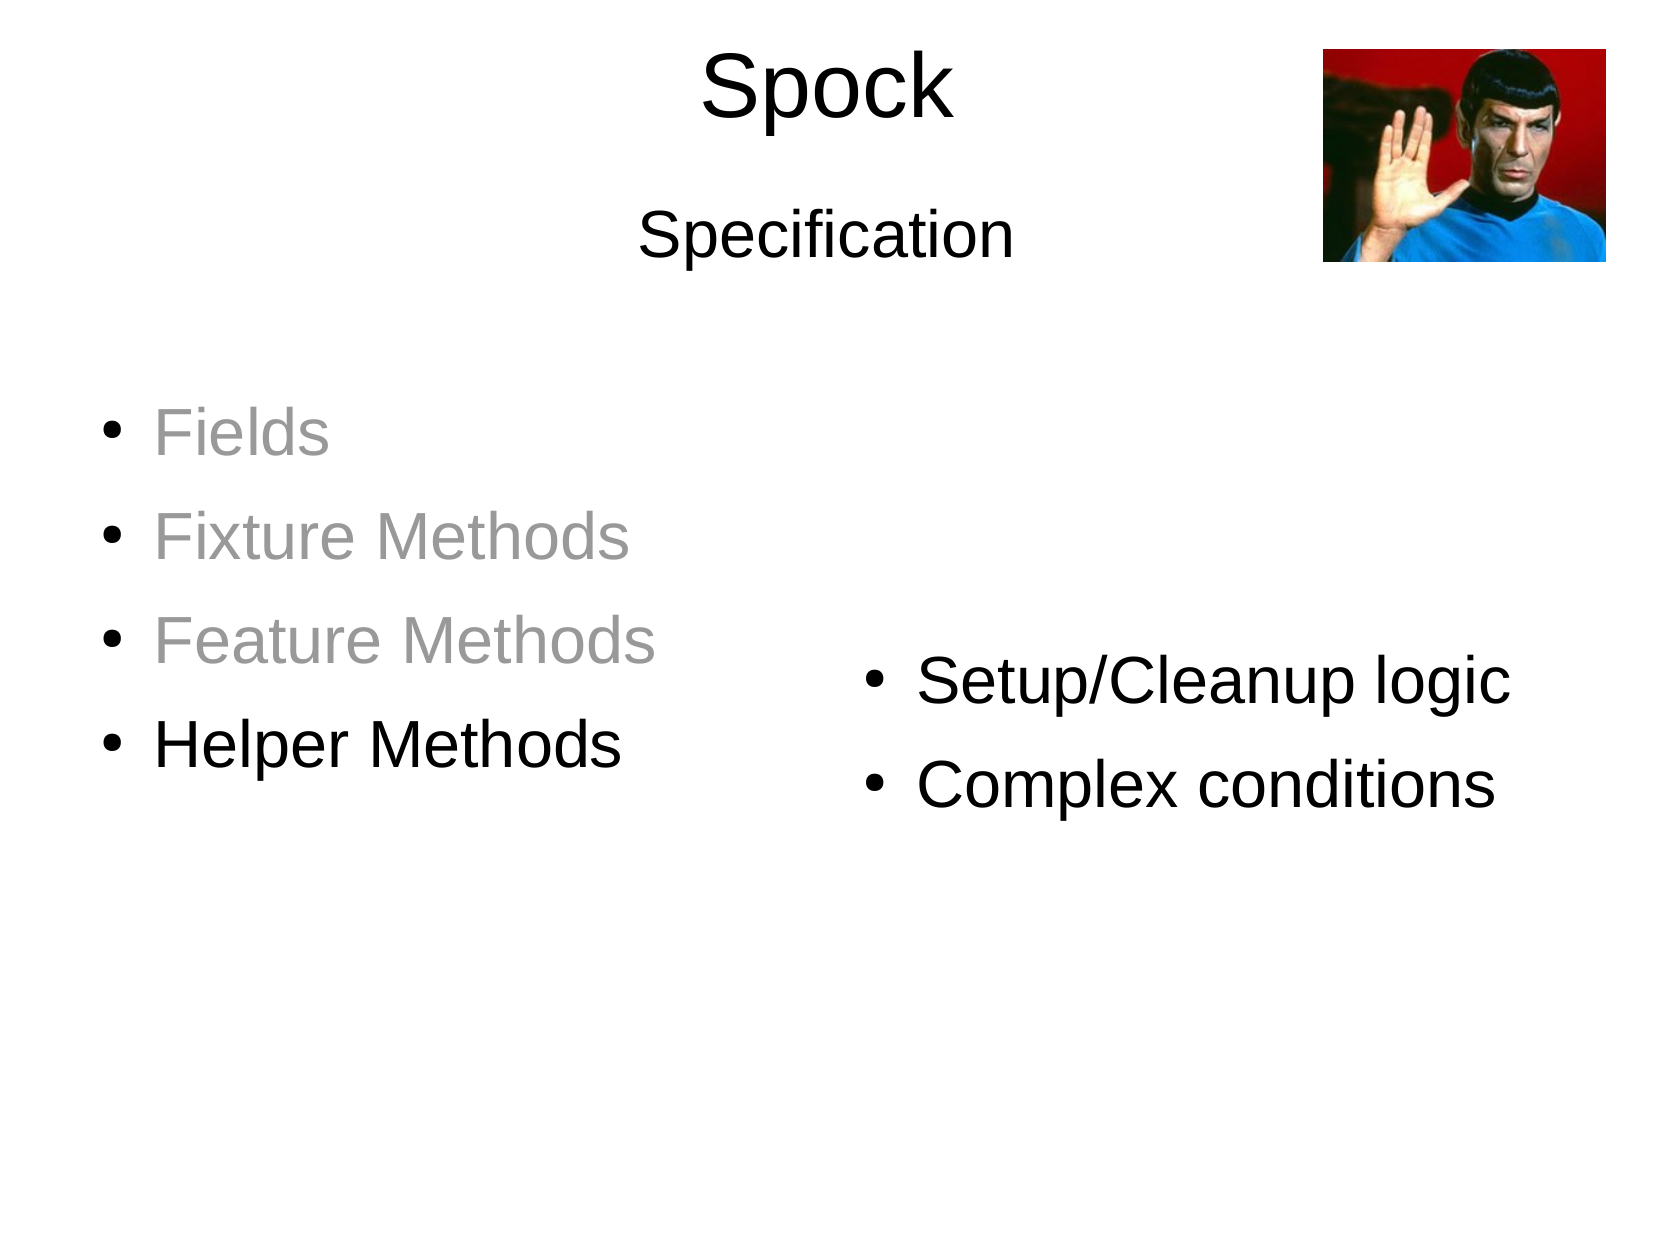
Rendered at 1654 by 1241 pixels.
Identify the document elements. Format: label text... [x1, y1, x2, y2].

list Setup/Cleanup logic Complex conditions [845, 330, 1572, 1010]
title Spock Specification [82, 34, 1571, 272]
list Fields Fixture Methods Feature Methods Helper Methods [82, 290, 809, 1010]
picture [1323, 49, 1606, 262]
